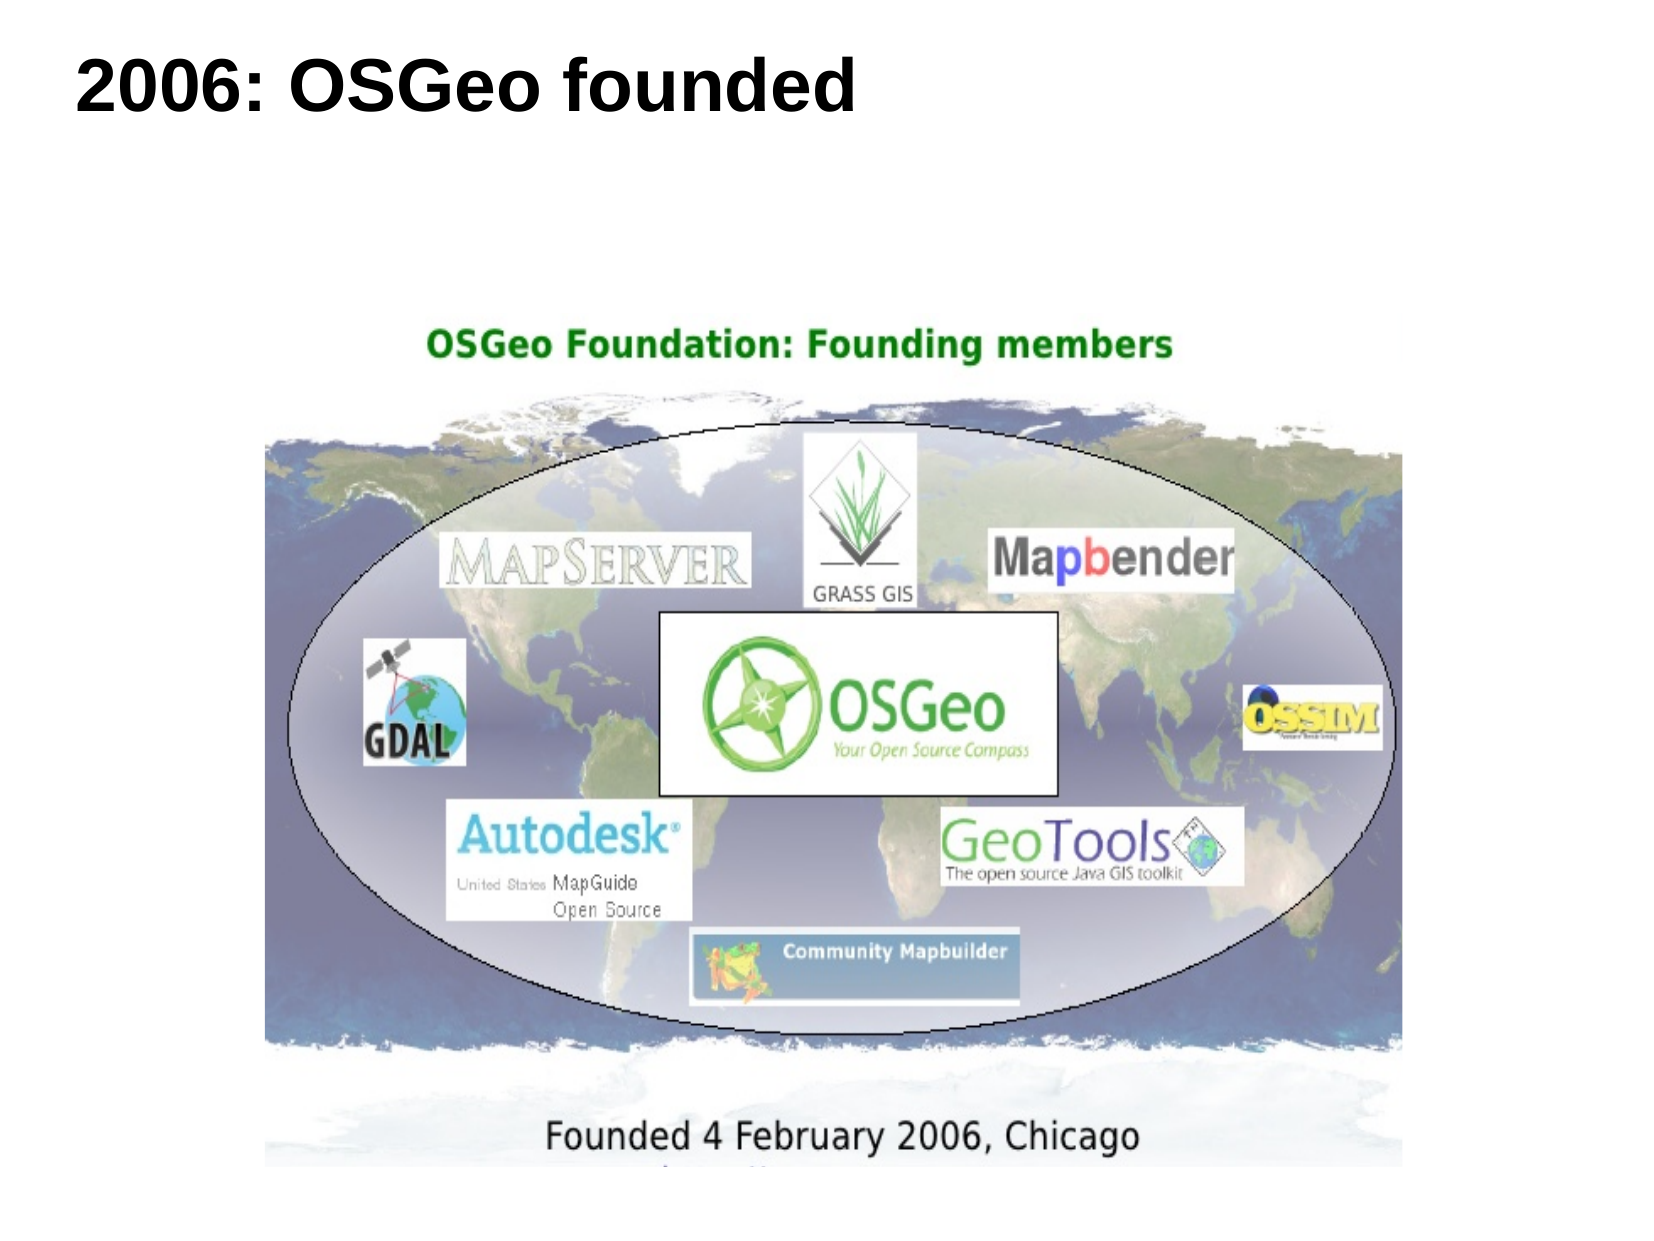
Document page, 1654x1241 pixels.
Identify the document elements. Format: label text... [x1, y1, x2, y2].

picture [264, 313, 1403, 1167]
text_box 2006: OSGeo founded [60, 36, 1553, 148]
